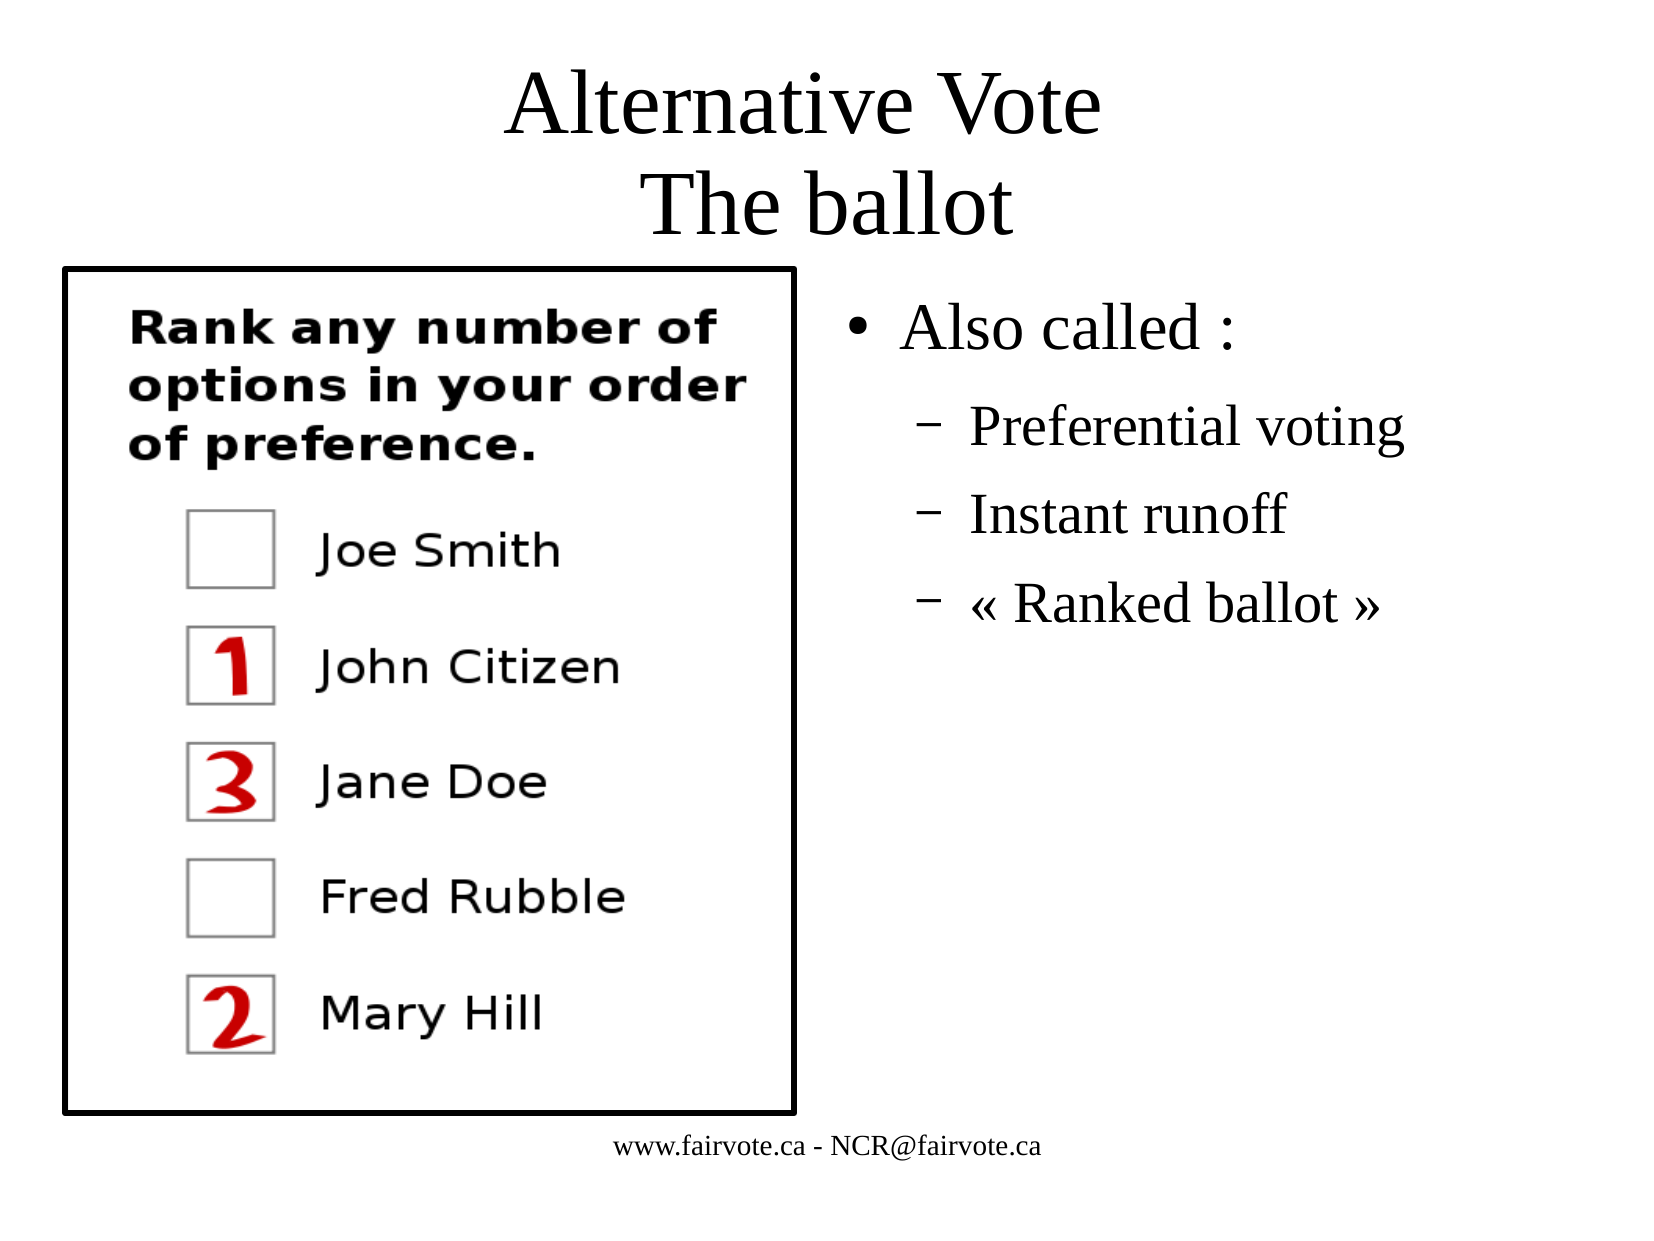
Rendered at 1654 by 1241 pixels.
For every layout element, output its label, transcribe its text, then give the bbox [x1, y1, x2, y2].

title Alternative Vote The ballot [82, 49, 1571, 257]
list Also called : Preferential voting Instant runoff « Ranked ballot » [828, 290, 1539, 1010]
picture [67, 271, 792, 1111]
